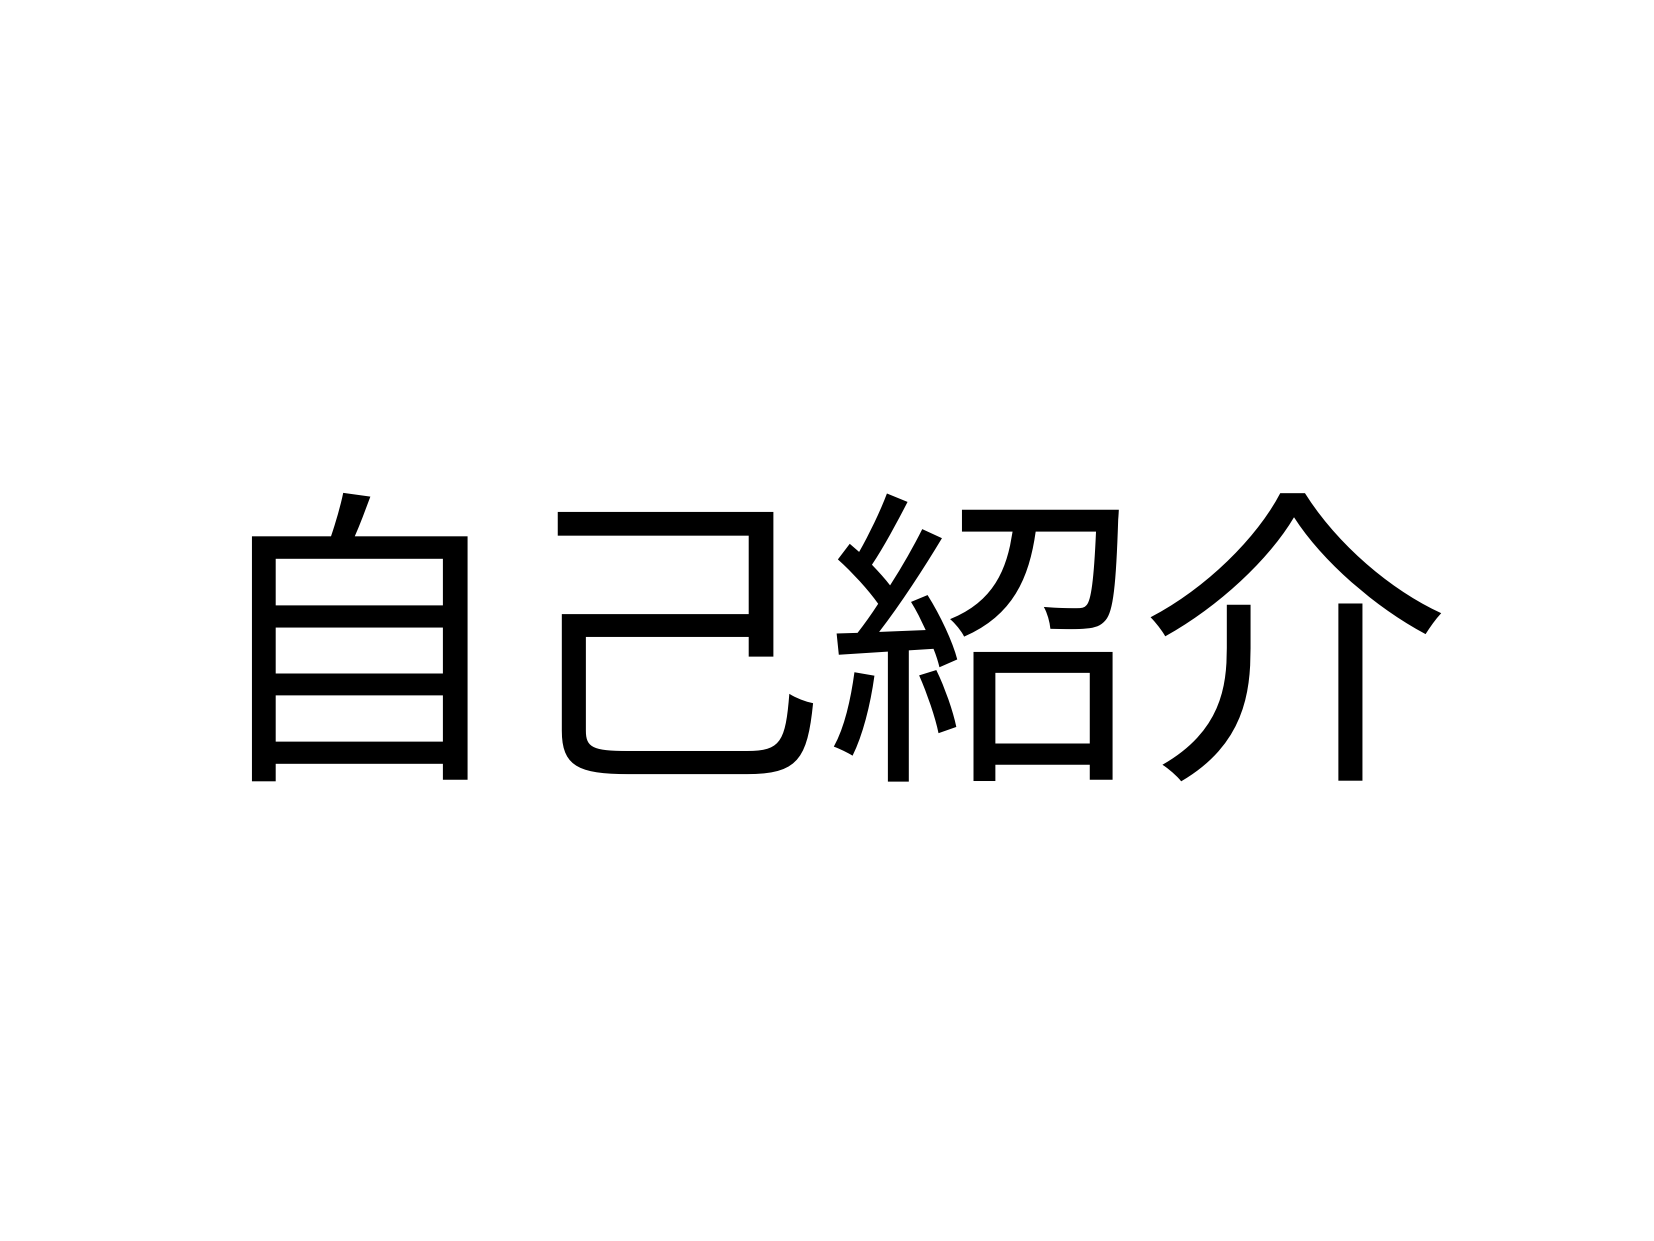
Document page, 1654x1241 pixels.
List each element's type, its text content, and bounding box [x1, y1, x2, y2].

title 自己紹介 [82, 385, 1571, 855]
